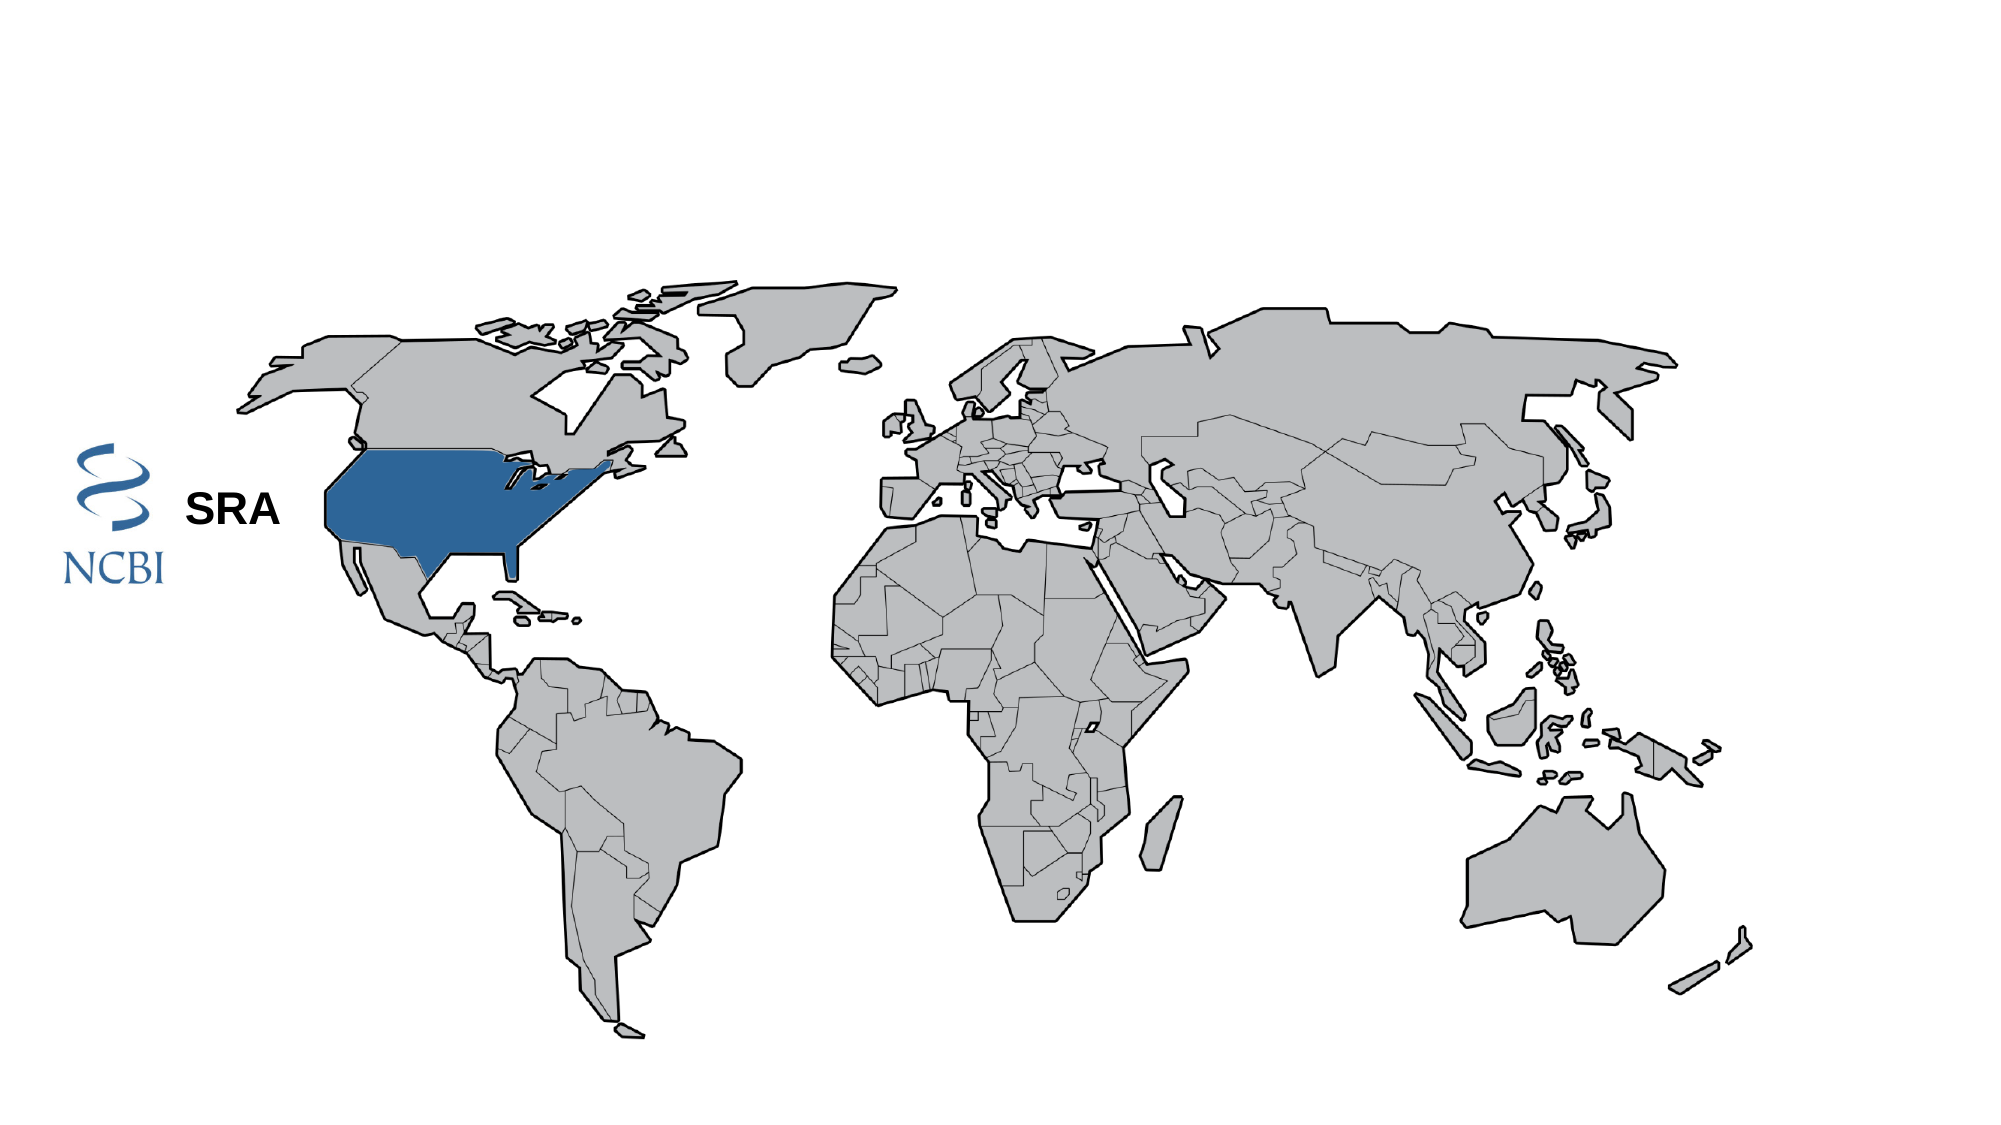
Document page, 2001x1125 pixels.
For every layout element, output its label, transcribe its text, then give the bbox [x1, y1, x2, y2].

picture [47, 436, 179, 589]
text_box SRA [170, 471, 331, 538]
picture [182, 244, 1772, 1100]
